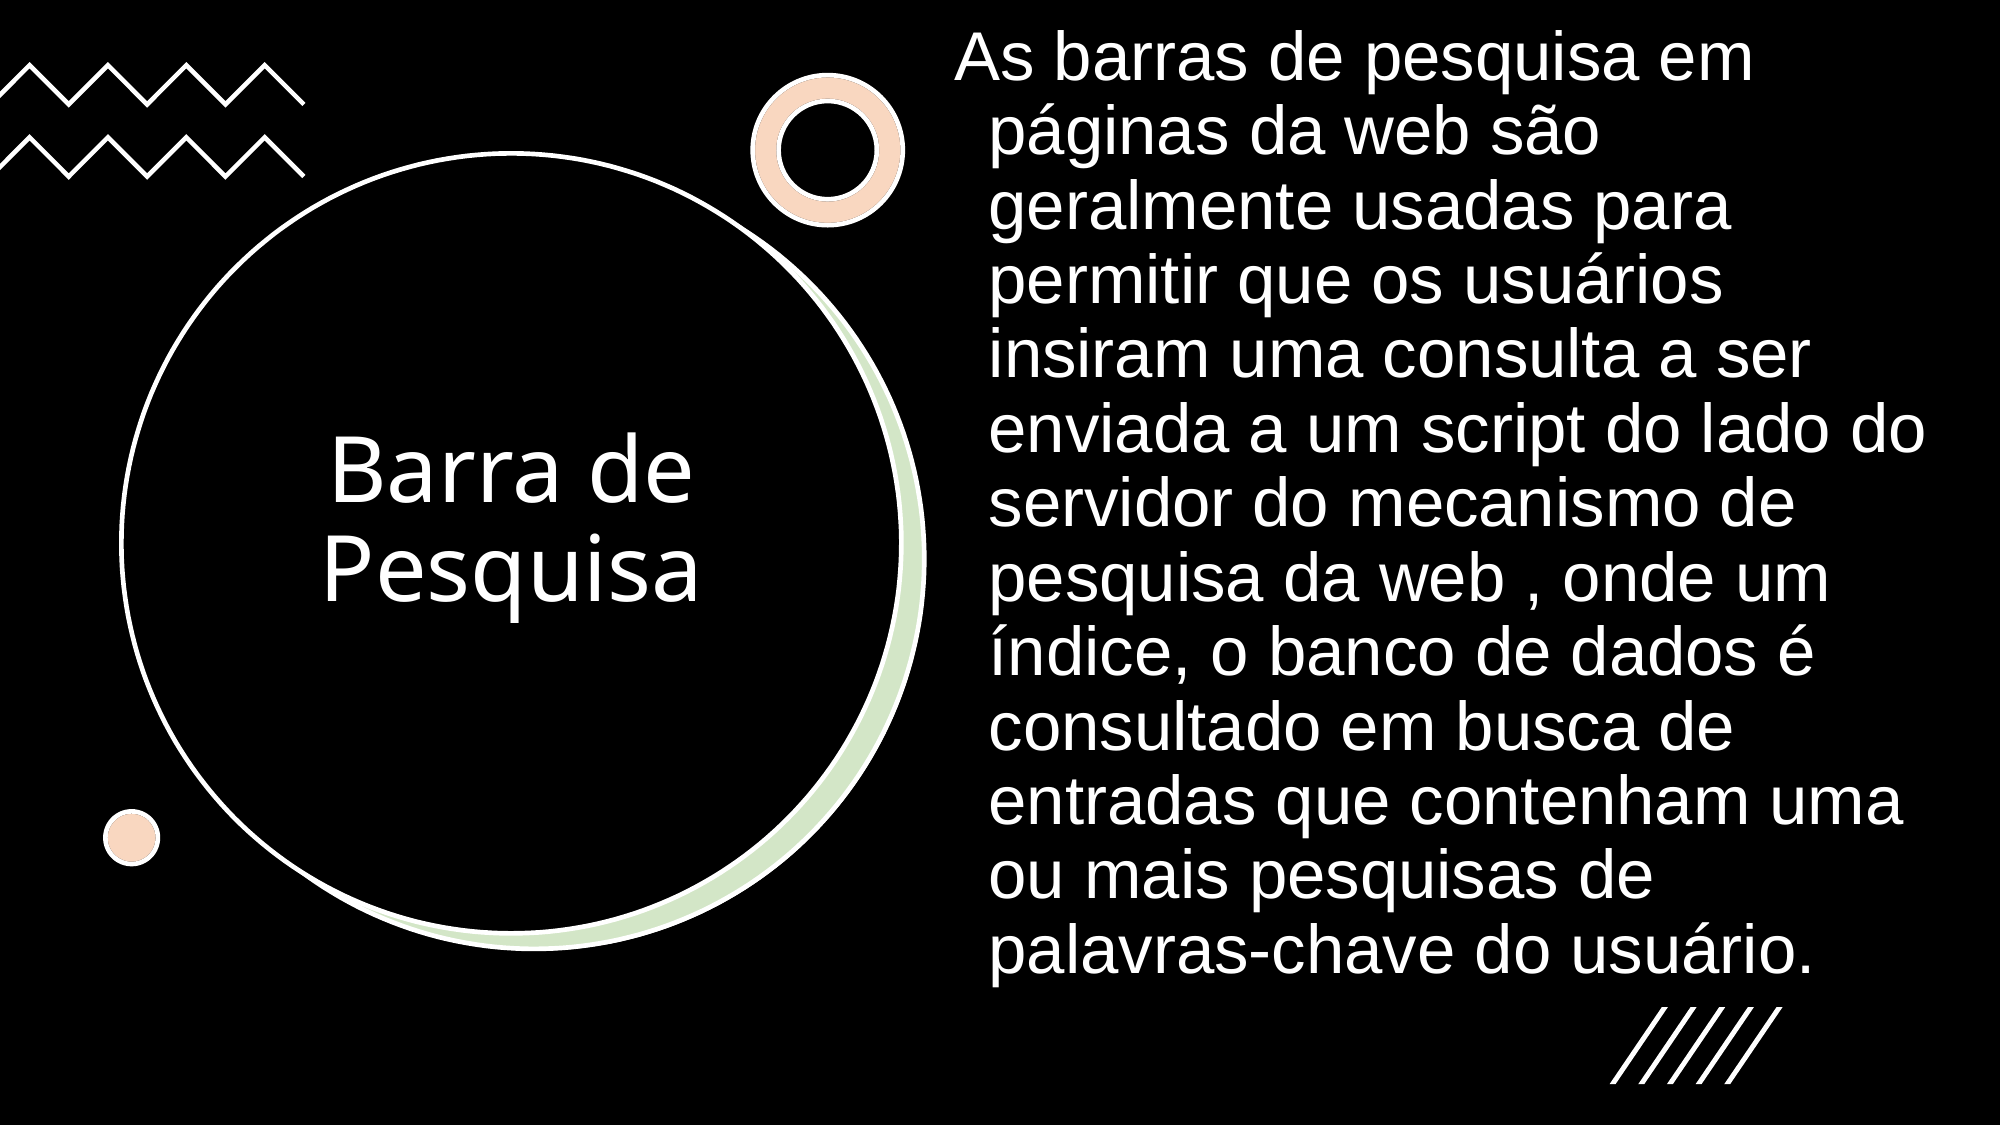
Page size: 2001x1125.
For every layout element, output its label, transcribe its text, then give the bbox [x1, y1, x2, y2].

list As barras de pesquisa em páginas da web são geralmente usadas para permitir que os usuários insiram uma consulta a ser enviada a um script do lado do servidor do mecanismo de pesquisa da web , onde um índice, o banco de dados é consultado em busca de entradas que contenham uma ou mais pesquisas de palavras-chave do usuário. [904, 13, 1959, 1001]
text_box [0, 0, 2000, 1125]
title Barra de Pesquisa [180, 307, 842, 836]
